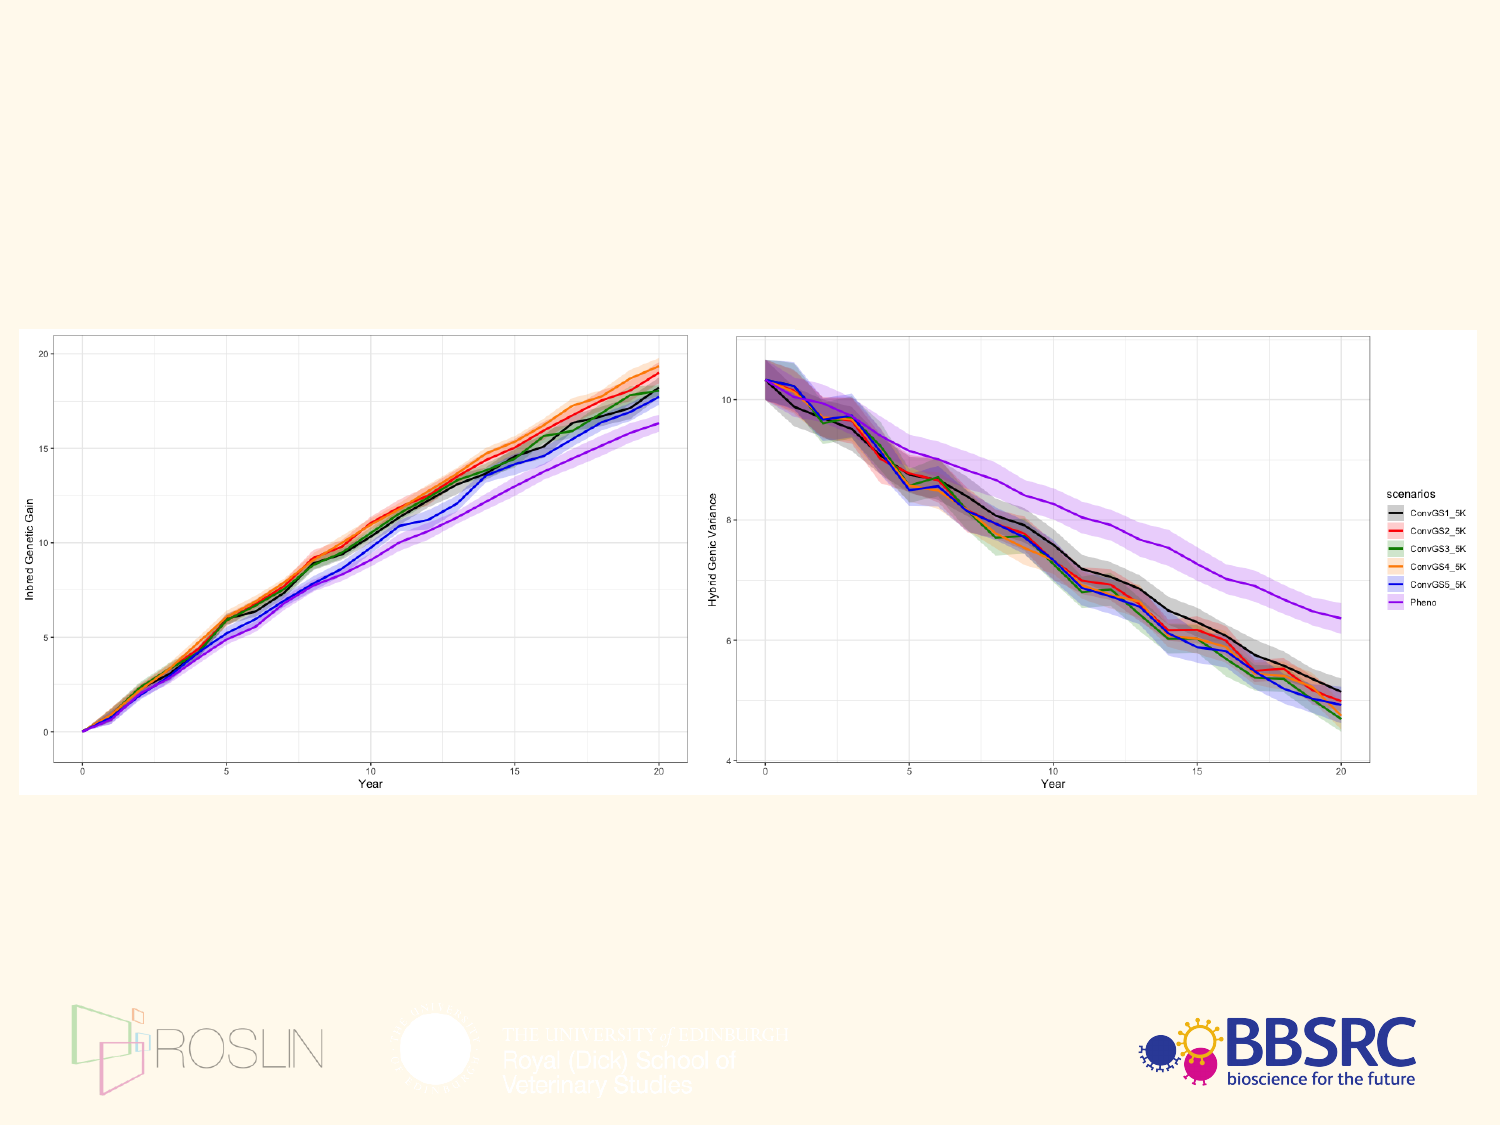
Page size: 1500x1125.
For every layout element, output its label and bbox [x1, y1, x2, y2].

picture [19, 329, 1477, 796]
picture [64, 969, 336, 1118]
picture [1137, 1014, 1416, 1092]
